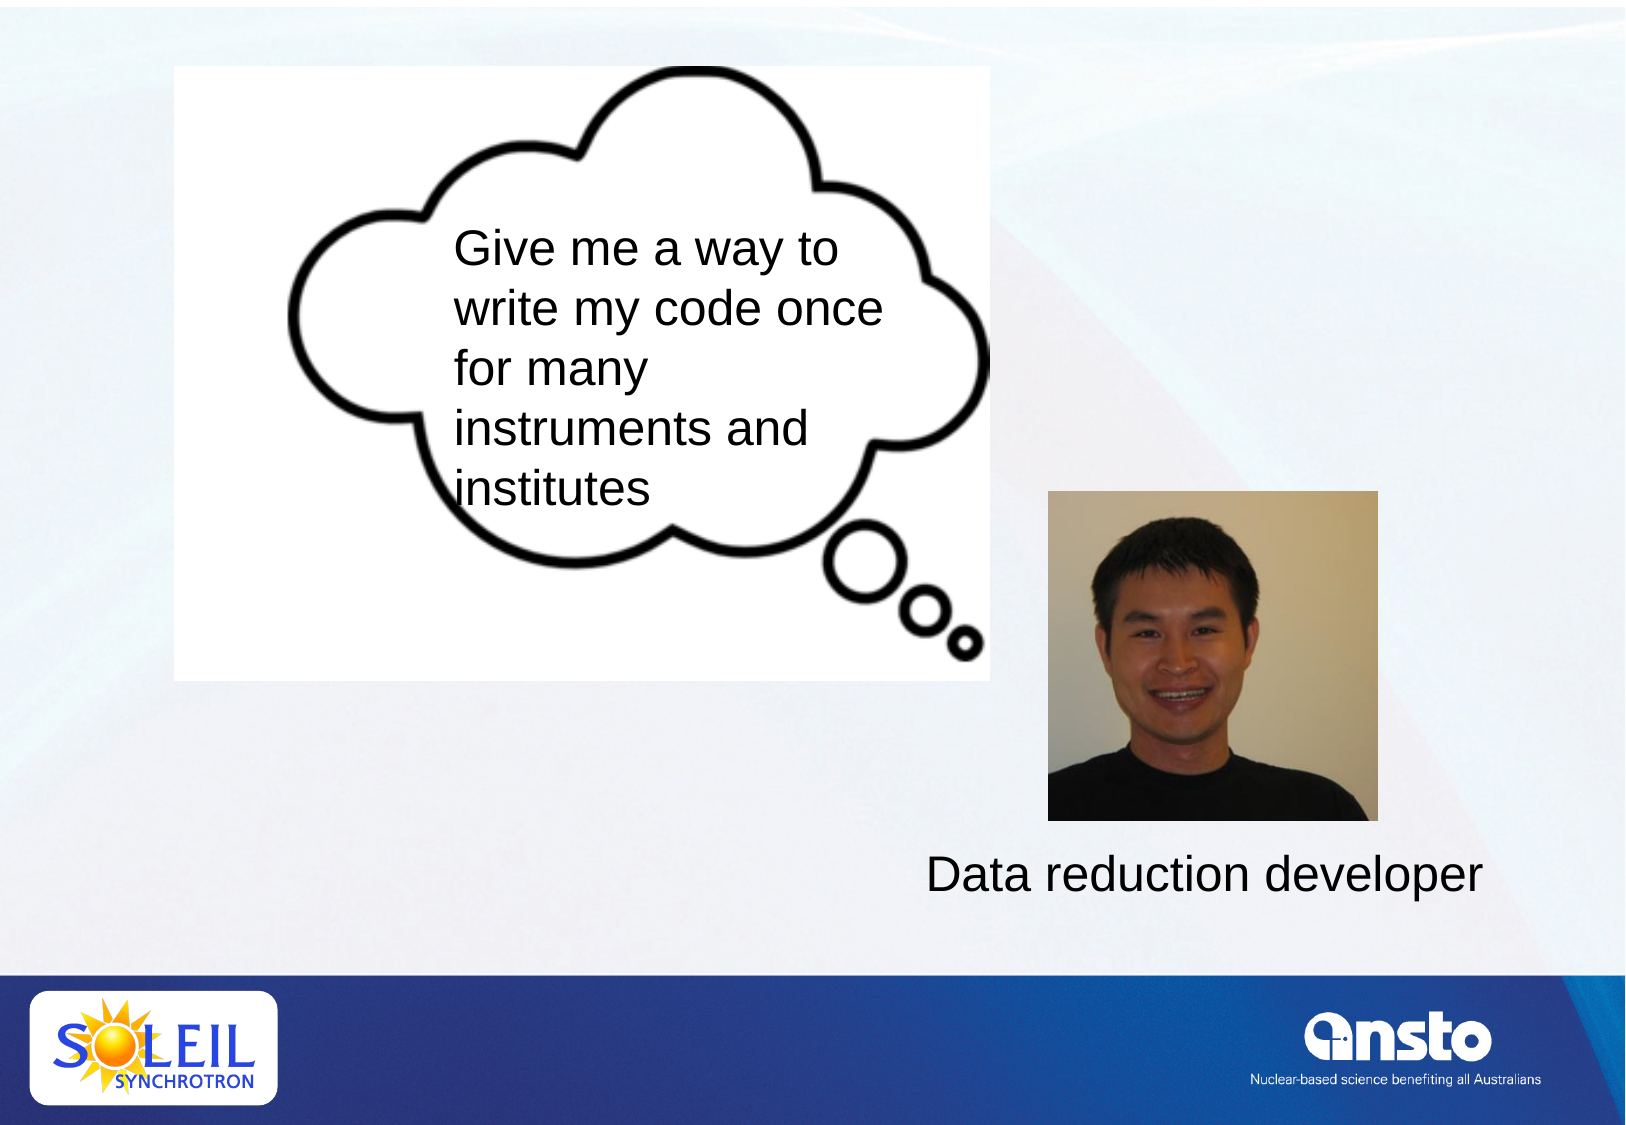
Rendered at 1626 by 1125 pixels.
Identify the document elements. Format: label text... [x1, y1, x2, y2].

picture [0, 7, 1626, 1125]
list Give me a way to write my code once for many instruments and institutes [410, 208, 931, 433]
text_box Data reduction developer [883, 834, 1545, 917]
